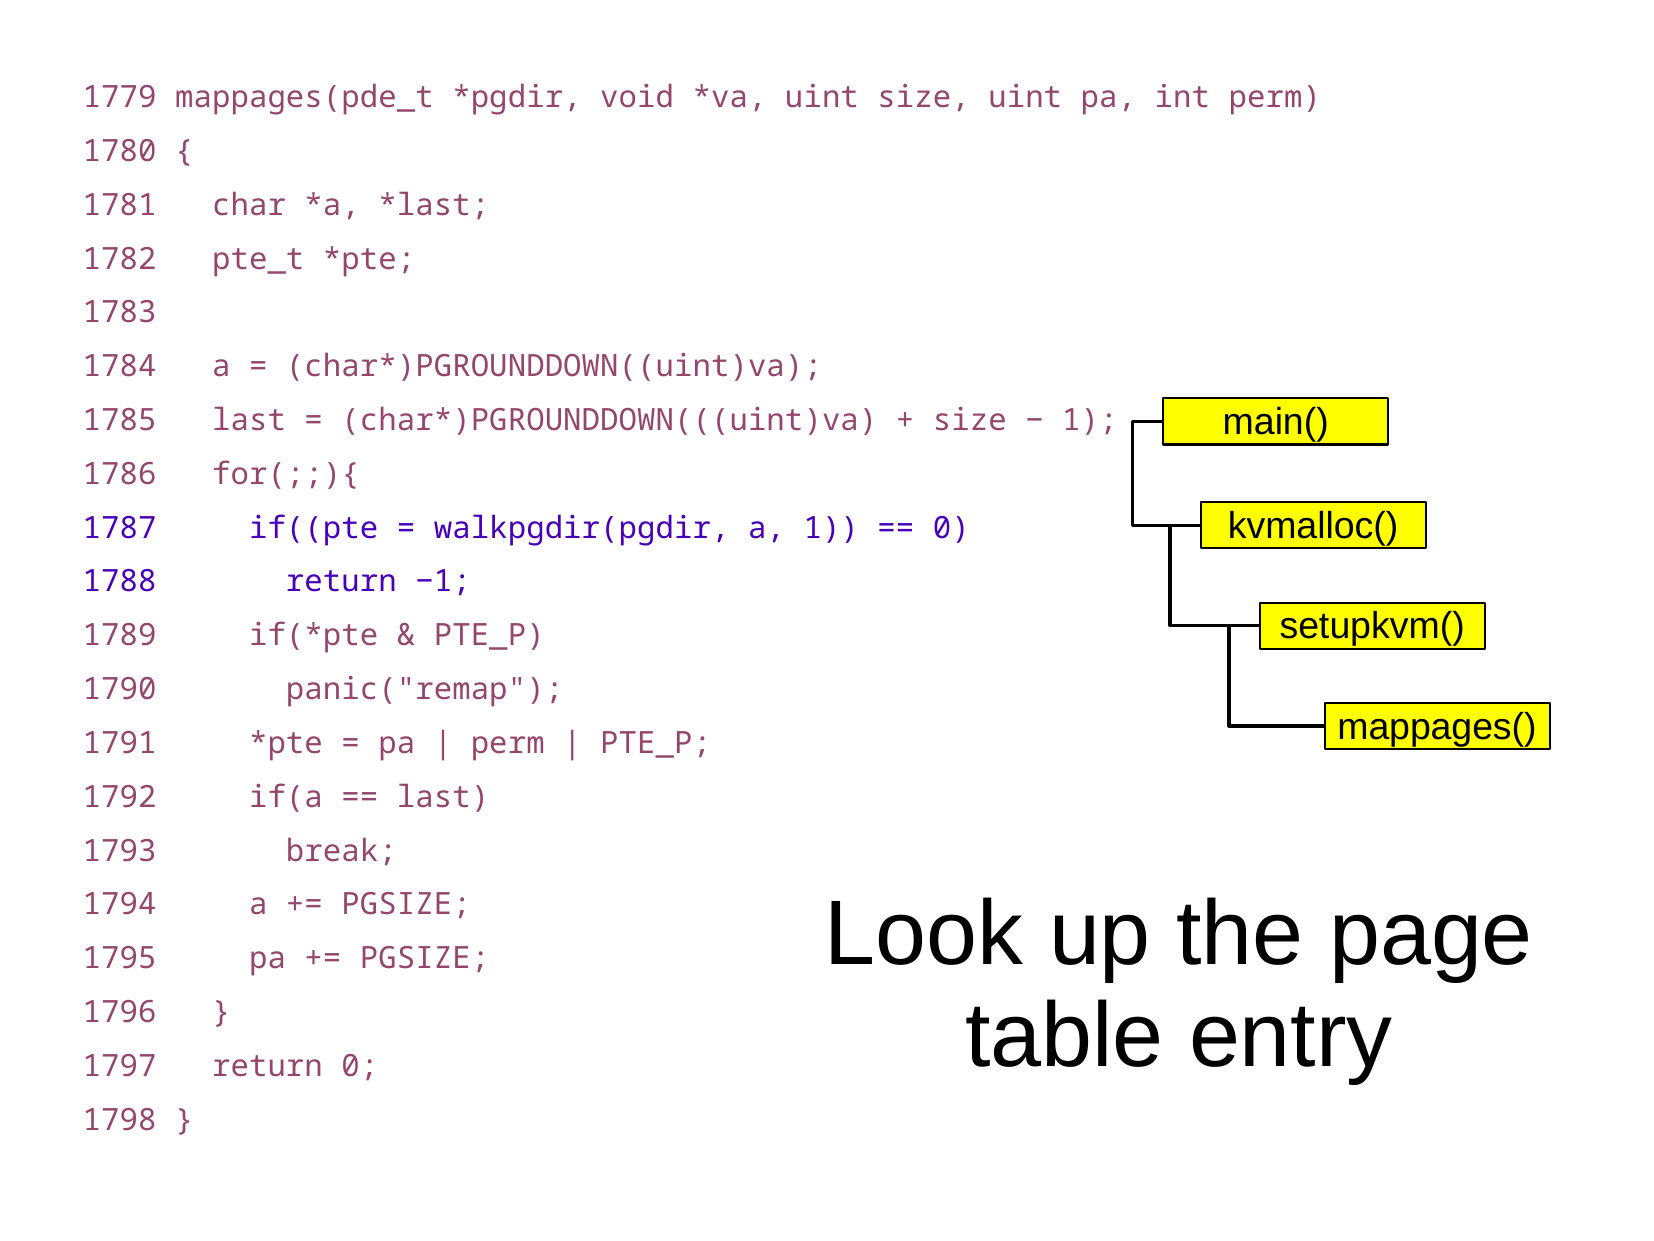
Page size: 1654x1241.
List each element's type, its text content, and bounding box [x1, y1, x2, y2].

text_box mappages() [1324, 702, 1550, 750]
title Look up the page table entry [787, 880, 1571, 1088]
text_box setupkvm() [1259, 602, 1485, 649]
text_box main() [1163, 398, 1389, 445]
list 1779 mappages(pde_t *pgdir, void *va, uint size, uint pa, int perm) 1780 { 1781 char *a, *last; 1782 pte_t *pte; 1783 1784 a = (char*)PGROUNDDOWN((uint)va); 1785 last = (char*)PGROUNDDOWN(((uint)va) + size − 1); 1786 for(;;){ 1787 if((pte = walkpgdir(pgdir, a, 1)) == 0) 1788 return −1; 1789 if(*pte & PTE_P) 1790 panic("remap"); 1791 *pte = pa | perm | PTE_P; 1792 if(a == last) 1793 break; 1794 a += PGSIZE; 1795 pa += PGSIZE; 1796 } 1797 return 0; 1798 } [82, 75, 1571, 1163]
text_box kvmalloc() [1200, 502, 1426, 549]
